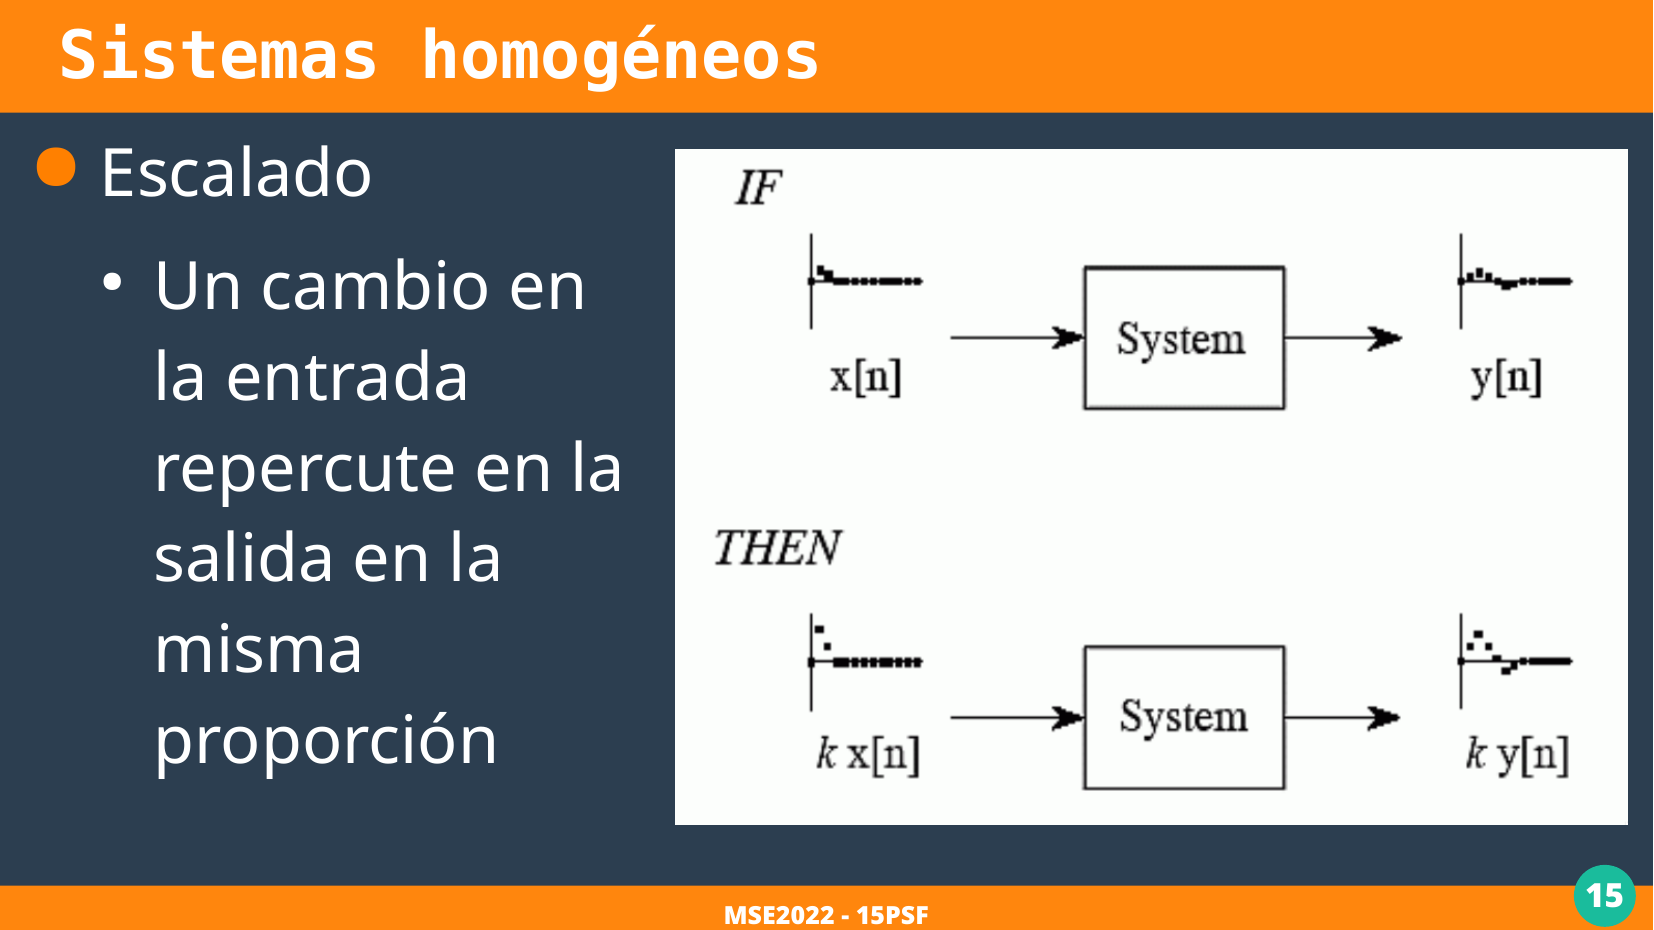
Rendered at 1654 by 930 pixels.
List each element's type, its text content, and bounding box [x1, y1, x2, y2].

title Sistemas homogéneos [58, 16, 1594, 76]
picture [675, 149, 1628, 826]
list Escalado Un cambio en la entrada repercute en la salida en la misma proporción [11, 125, 638, 863]
